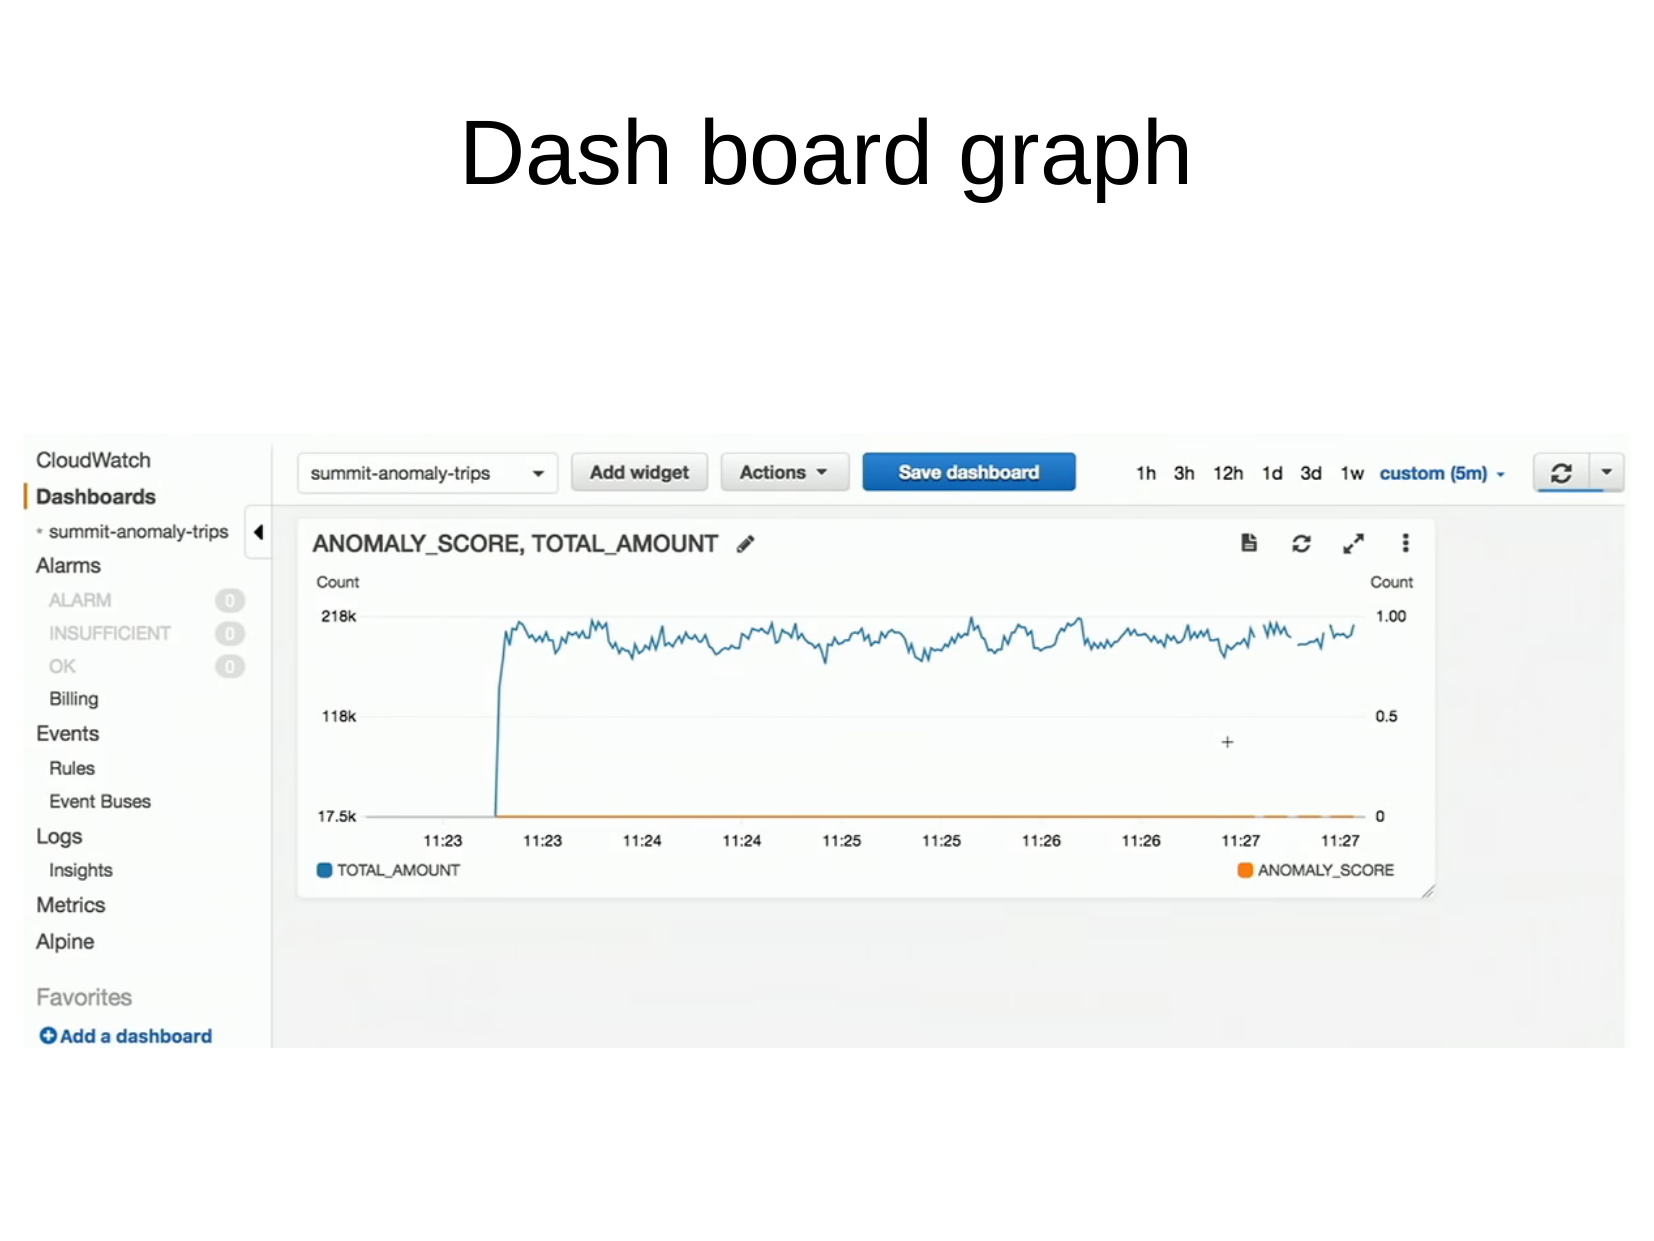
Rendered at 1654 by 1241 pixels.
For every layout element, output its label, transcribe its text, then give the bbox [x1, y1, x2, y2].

picture [23, 433, 1630, 1048]
title Dash board graph [82, 49, 1571, 257]
